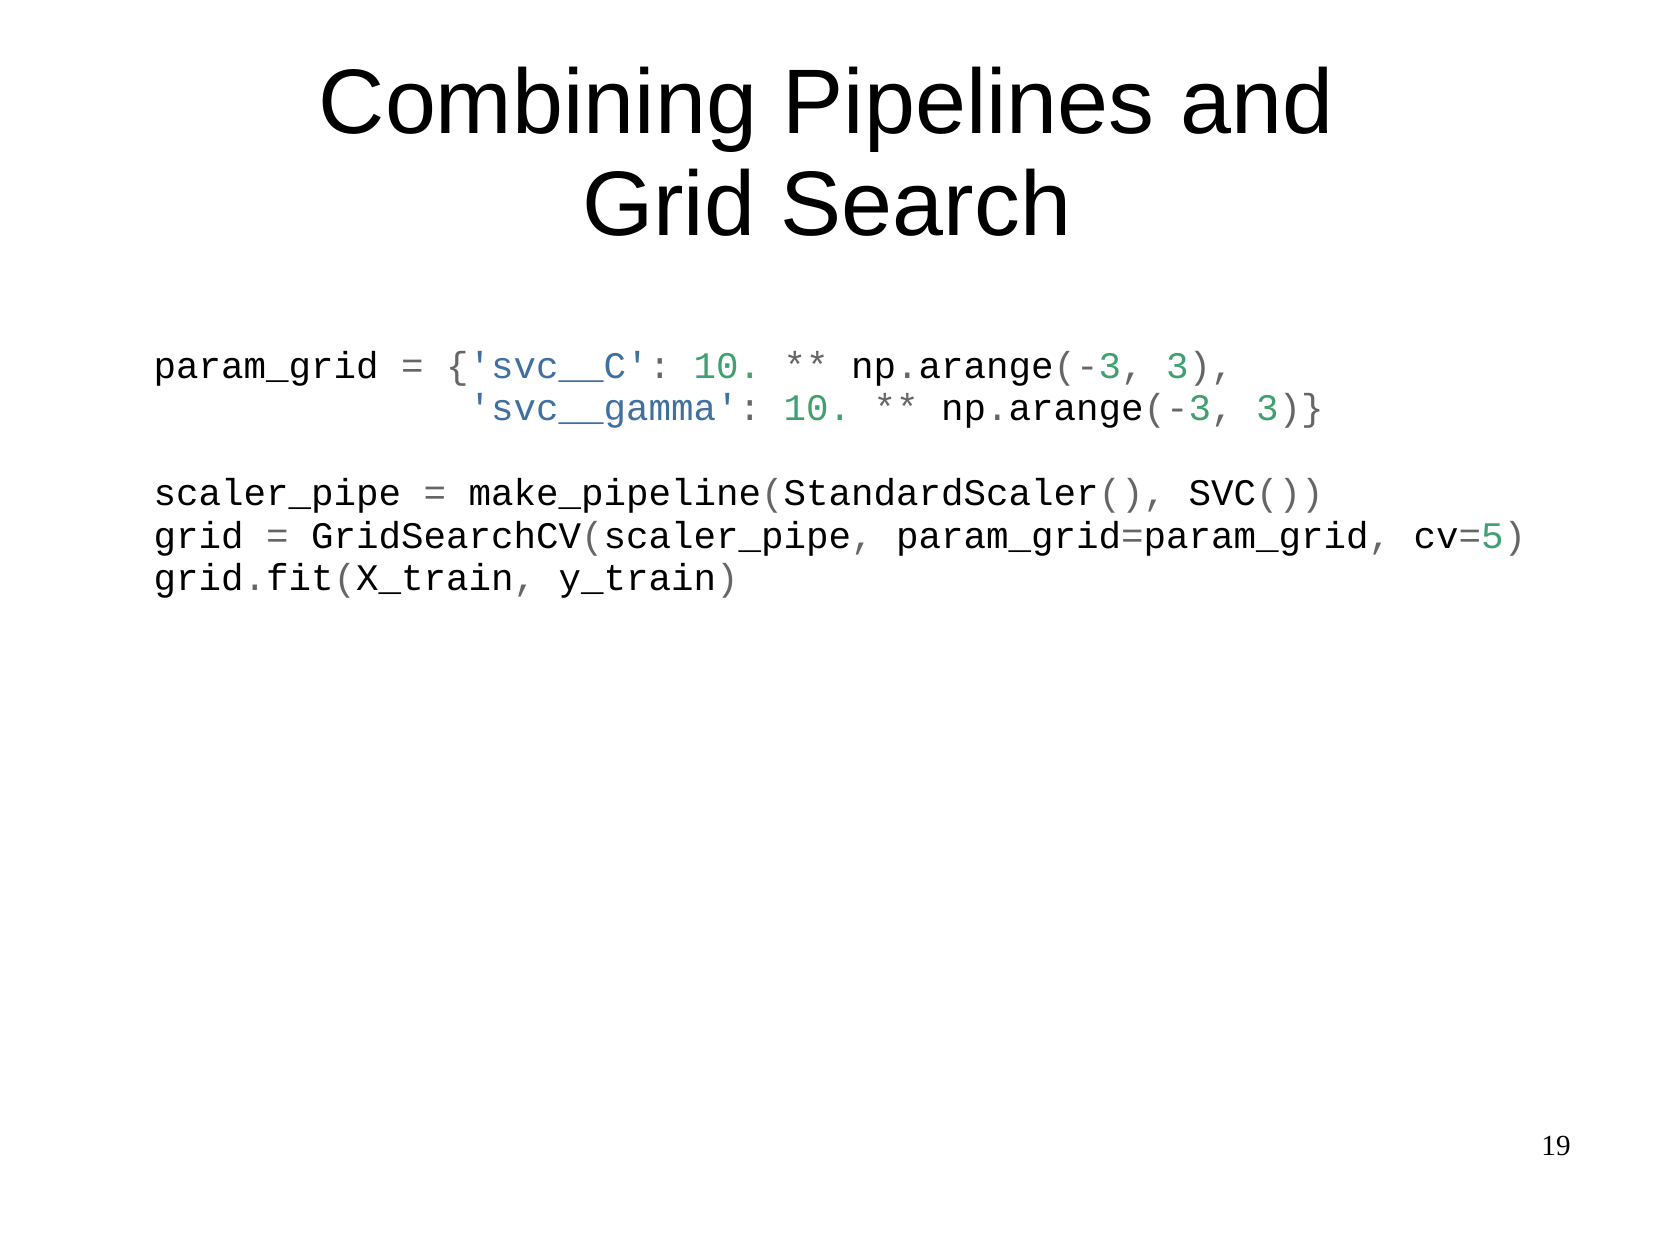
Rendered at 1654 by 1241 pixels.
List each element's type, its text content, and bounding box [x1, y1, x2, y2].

title Combining Pipelines and Grid Search [82, 49, 1571, 257]
text_box param_grid = {'svc__C': 10. ** np.arange(-3, 3), 'svc__gamma': 10. ** np.arange(-3, 3)} scaler_pipe = make_pipeline(StandardScaler(), SVC()) grid = GridSearchCV(scaler_pipe, param_grid=param_grid, cv=5) grid.fit(X_train, y_train) [153, 347, 1621, 647]
